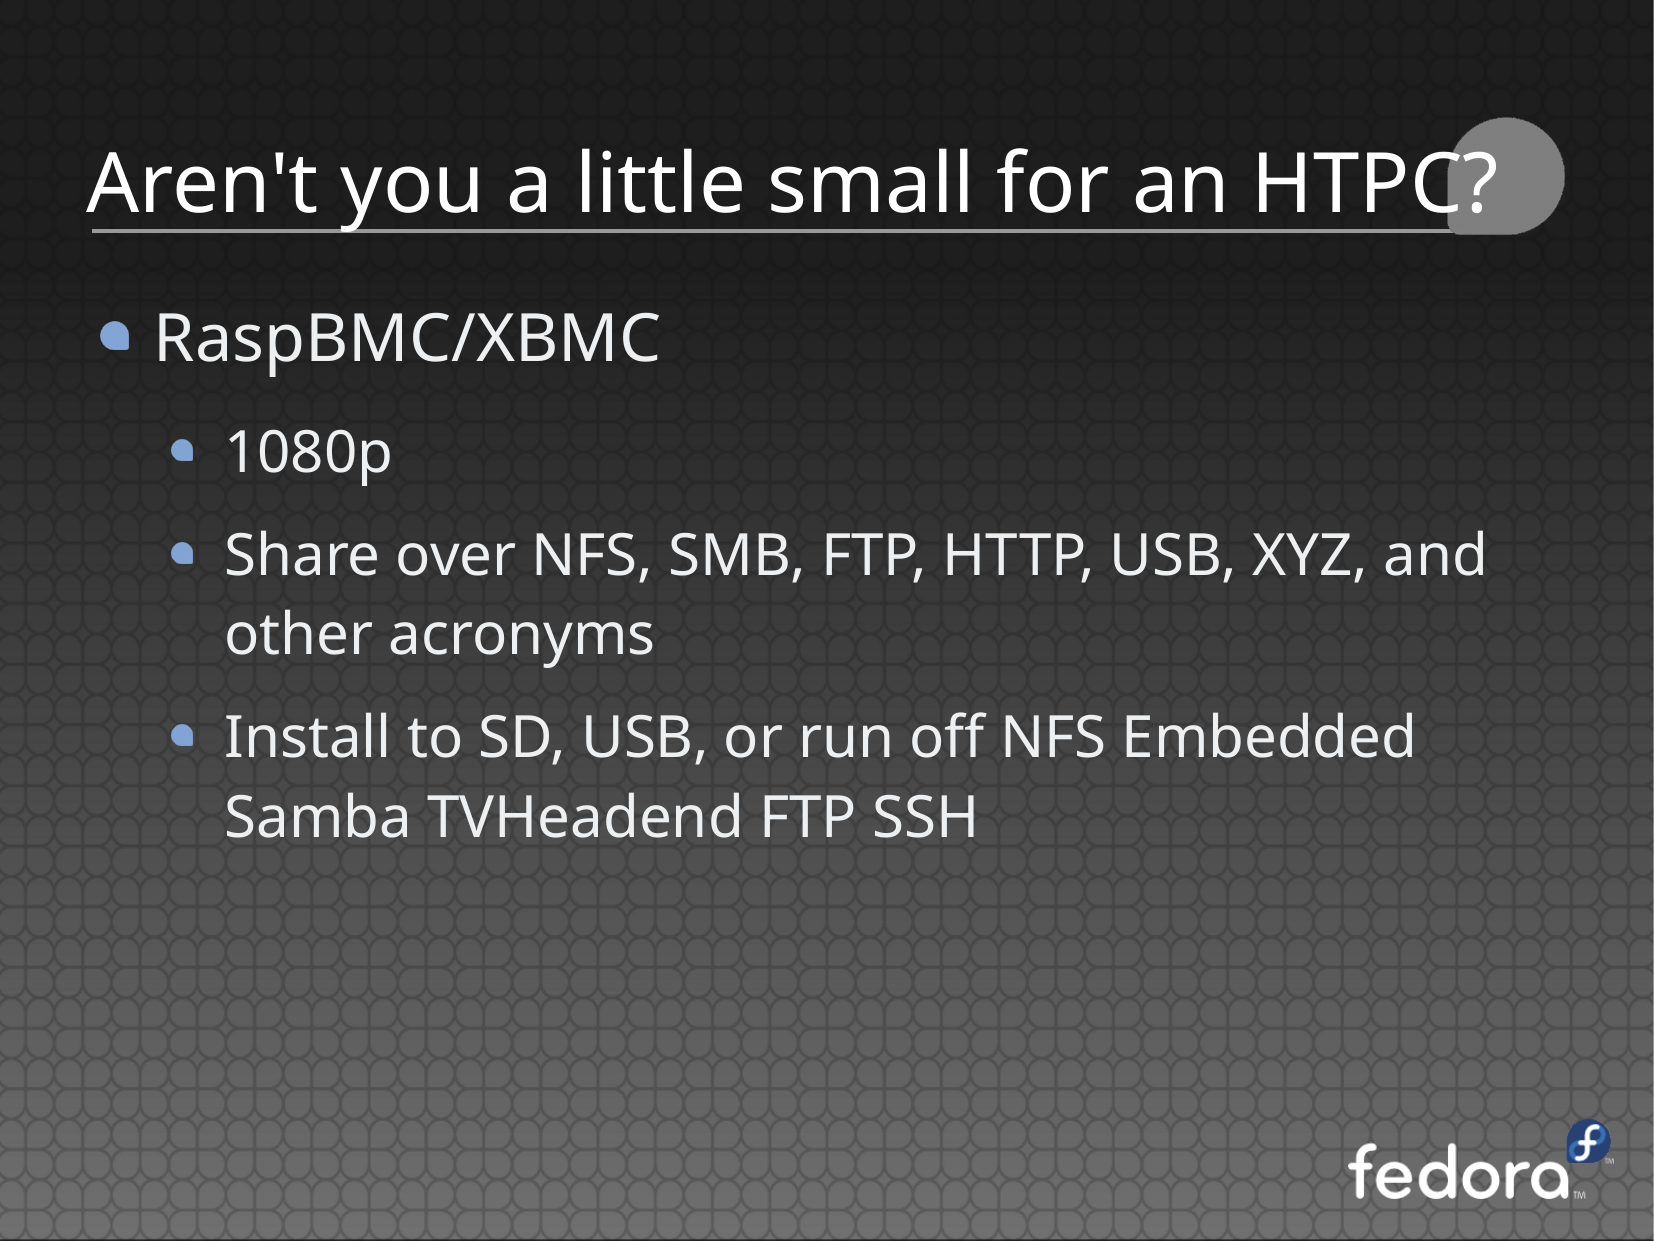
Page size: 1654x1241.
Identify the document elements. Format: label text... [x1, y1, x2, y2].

title Aren't you a little small for an HTPC? [86, 112, 1576, 249]
picture [0, 0, 1654, 1241]
list RaspBMC/XBMC 1080p Share over NFS, SMB, FTP, HTTP, USB, XYZ, and other acronyms Install to SD, USB, or run off NFS Embedded Samba TVHeadend FTP SSH [82, 290, 1571, 1010]
